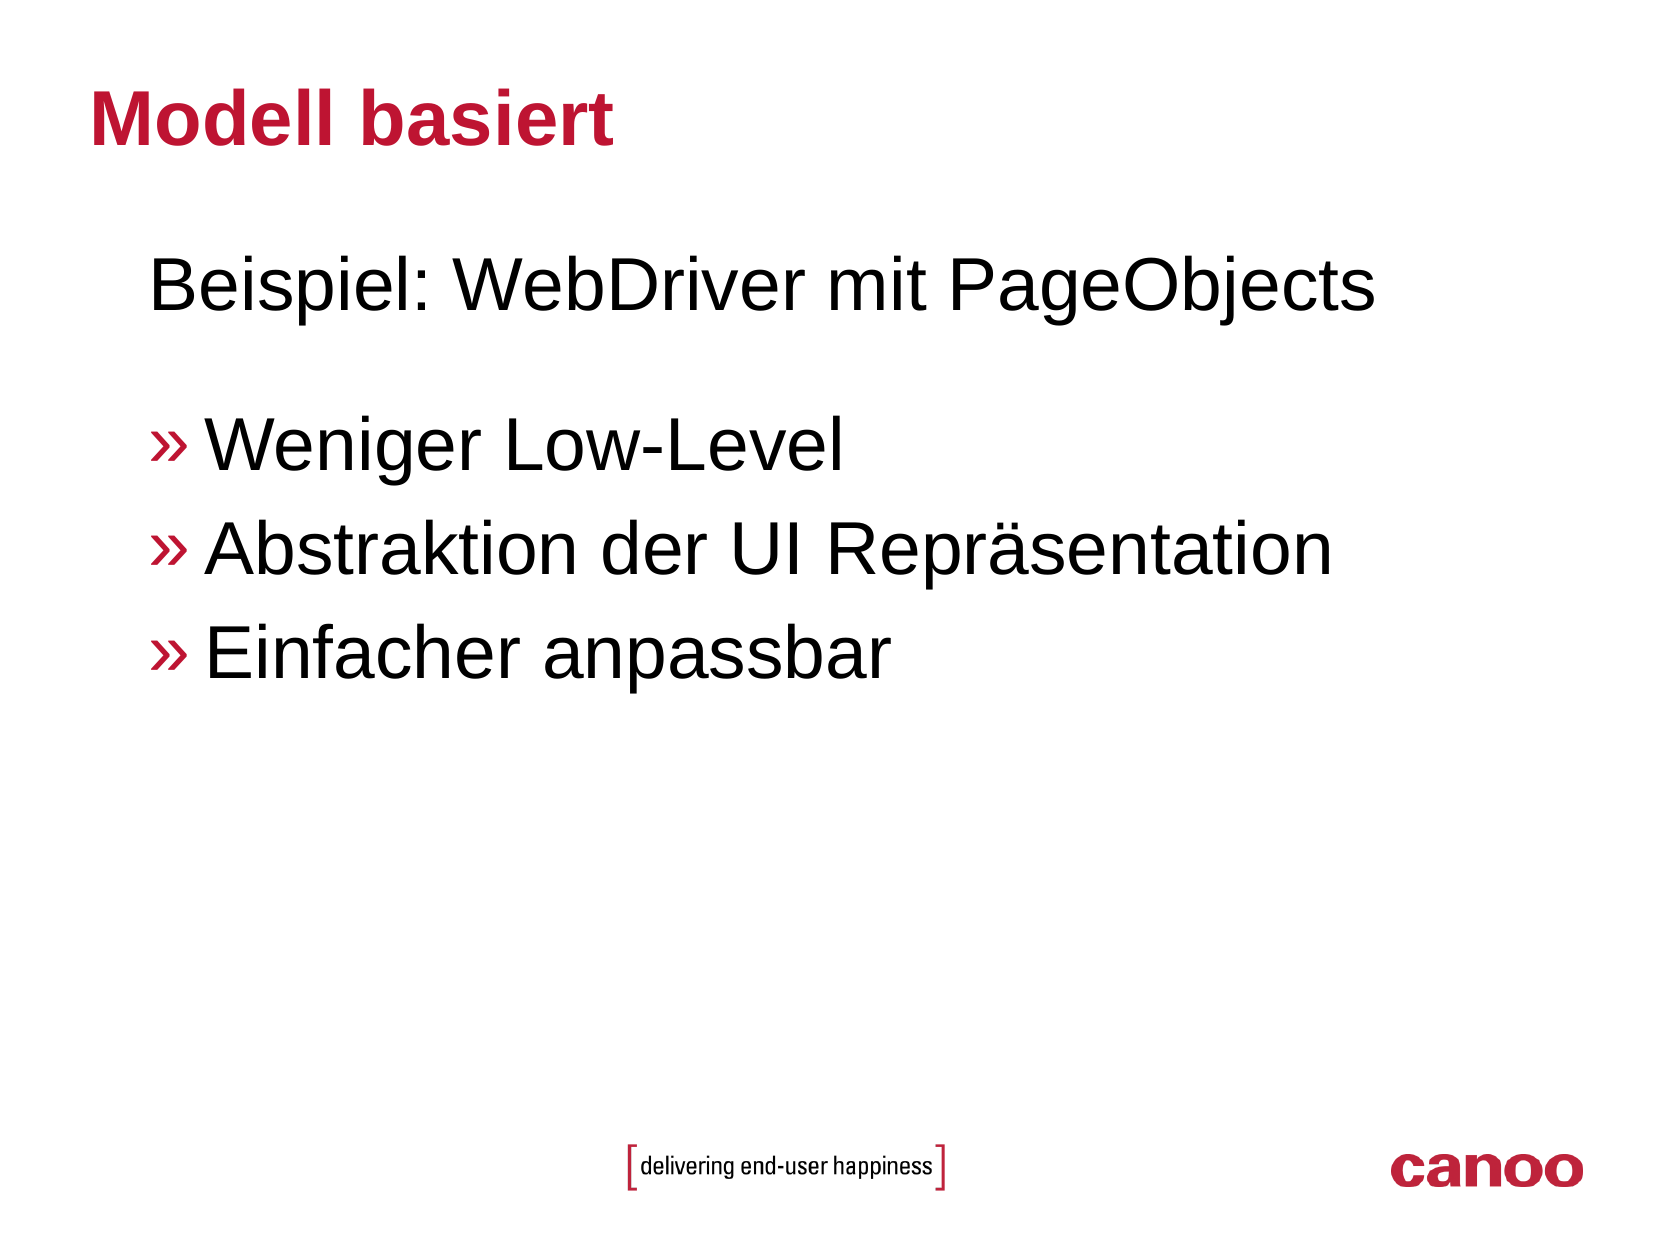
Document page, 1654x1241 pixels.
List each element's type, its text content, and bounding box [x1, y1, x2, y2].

title Modell basiert [75, 60, 1591, 181]
list Weniger Low-Level Abstraktion der UI Repräsentation Einfacher anpassbar [134, 387, 1546, 947]
picture [621, 1140, 951, 1194]
list Beispiel: WebDriver mit PageObjects [134, 227, 1546, 343]
picture [1391, 1154, 1583, 1187]
